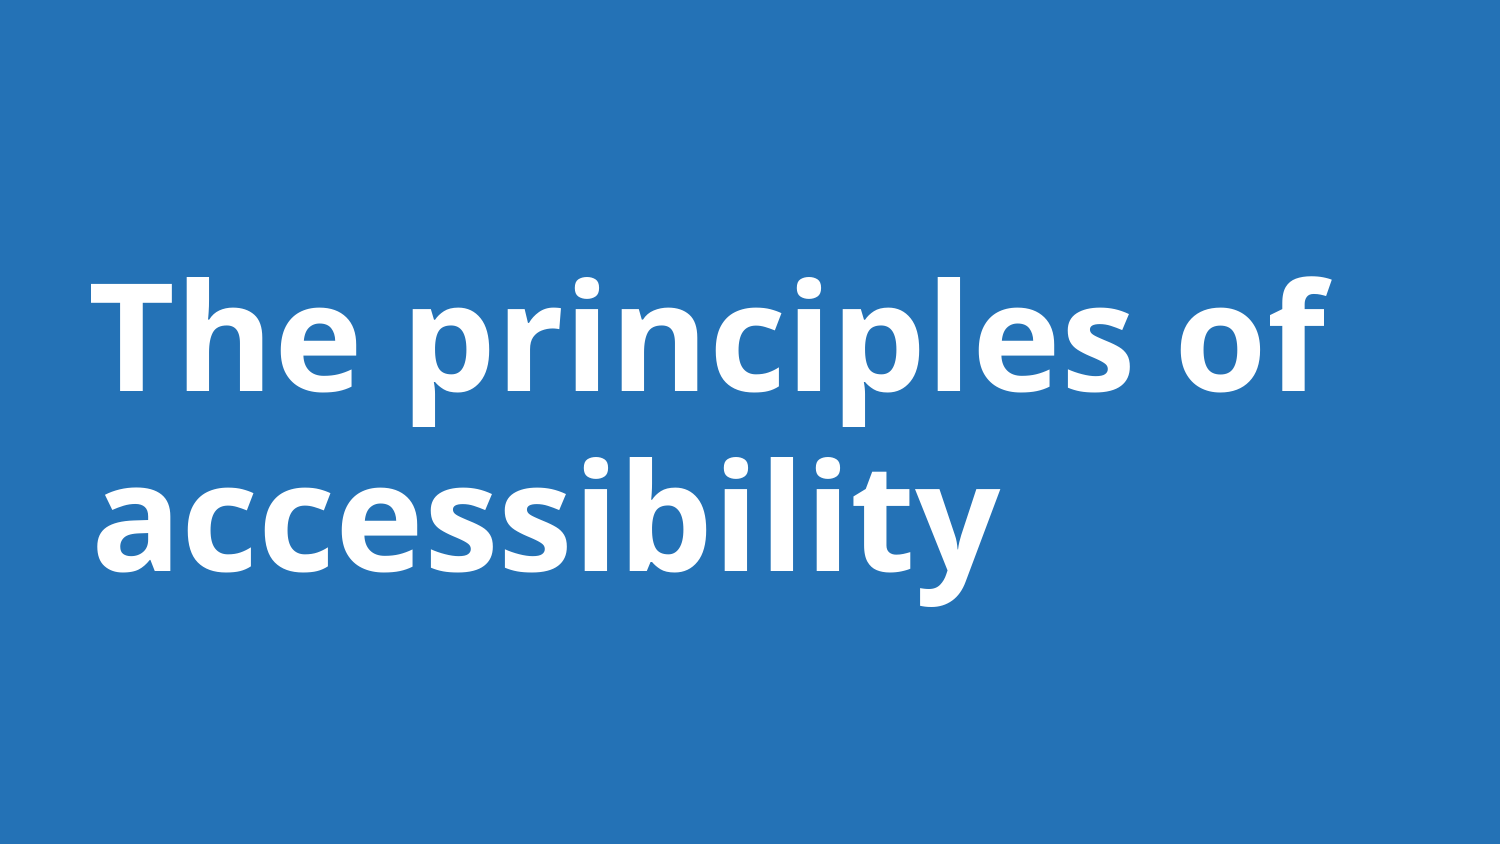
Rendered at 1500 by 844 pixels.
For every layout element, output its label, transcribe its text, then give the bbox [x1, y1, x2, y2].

title The principles of accessibility [83, 0, 1417, 844]
